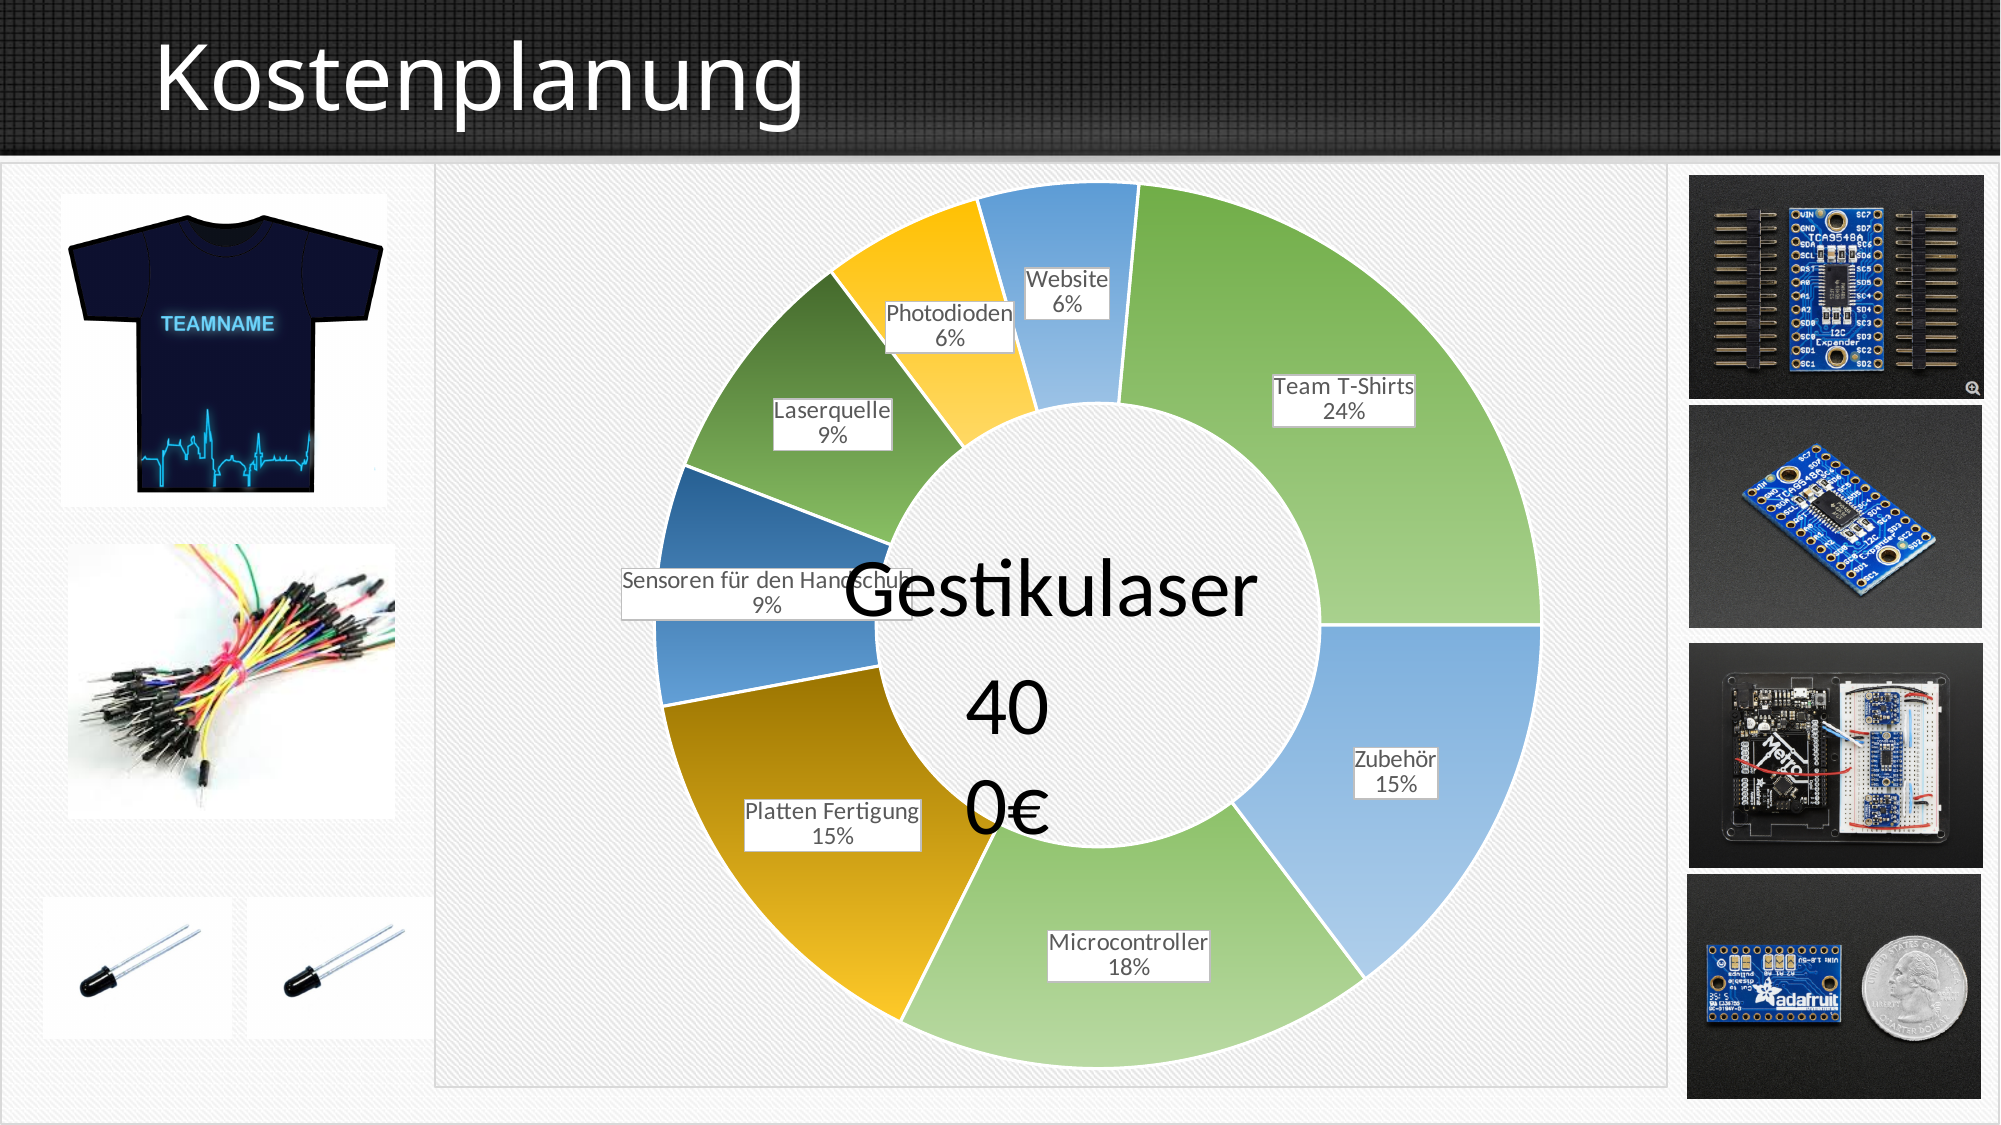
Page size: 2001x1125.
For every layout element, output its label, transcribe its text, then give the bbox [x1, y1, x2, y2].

picture [1689, 405, 1982, 629]
picture [1689, 175, 1984, 399]
picture [1687, 874, 1981, 1099]
picture [61, 194, 387, 507]
title Kostenplanung [137, 0, 1863, 162]
picture [1689, 643, 1983, 868]
picture [68, 544, 395, 819]
picture [247, 897, 434, 1039]
text_box 400€ [950, 643, 1101, 794]
chart [0, 162, 2000, 1125]
text_box Gestikulaser [828, 525, 1281, 731]
picture [43, 897, 232, 1039]
